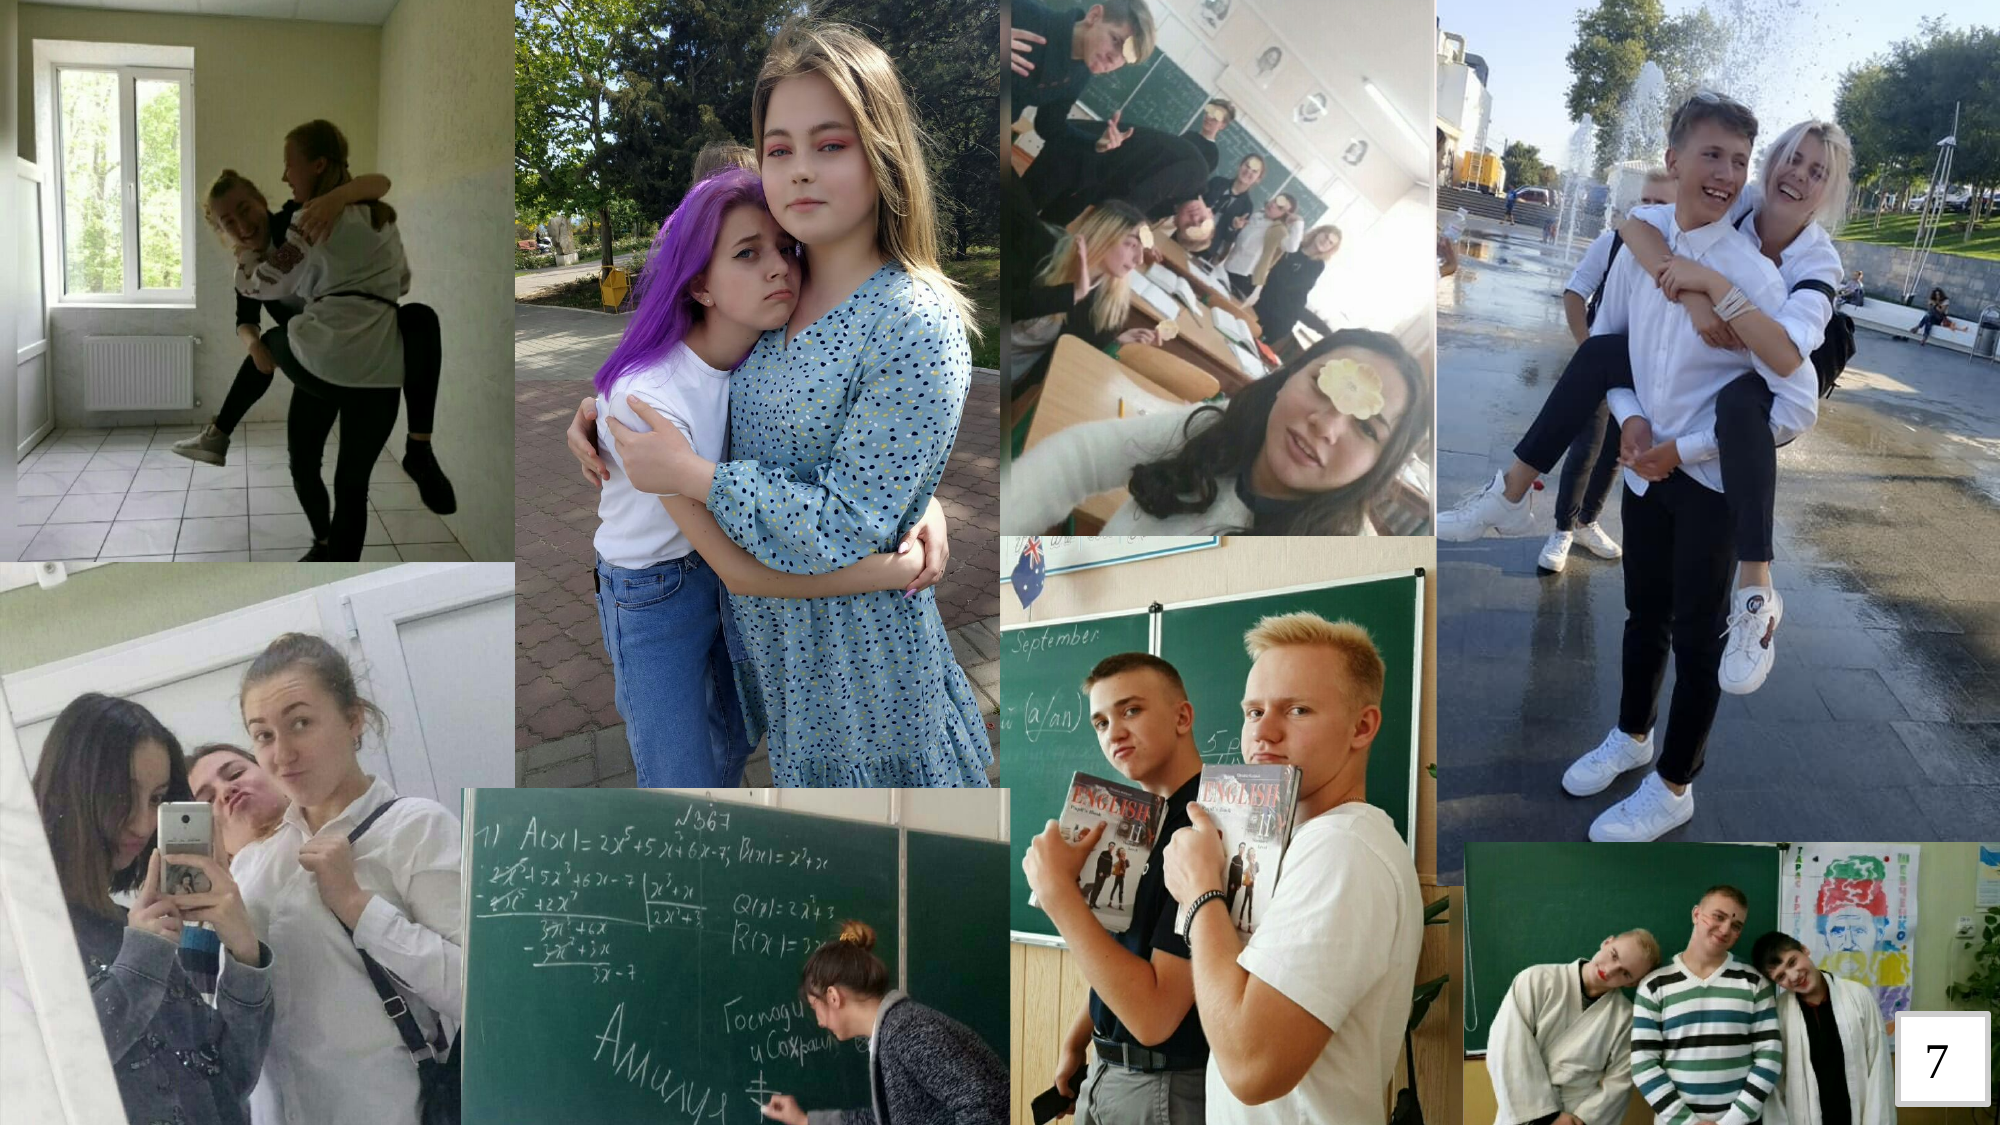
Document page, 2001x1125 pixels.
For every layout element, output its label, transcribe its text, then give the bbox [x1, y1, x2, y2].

text_box 7 [1897, 1013, 1989, 1105]
picture [0, 0, 2000, 1125]
